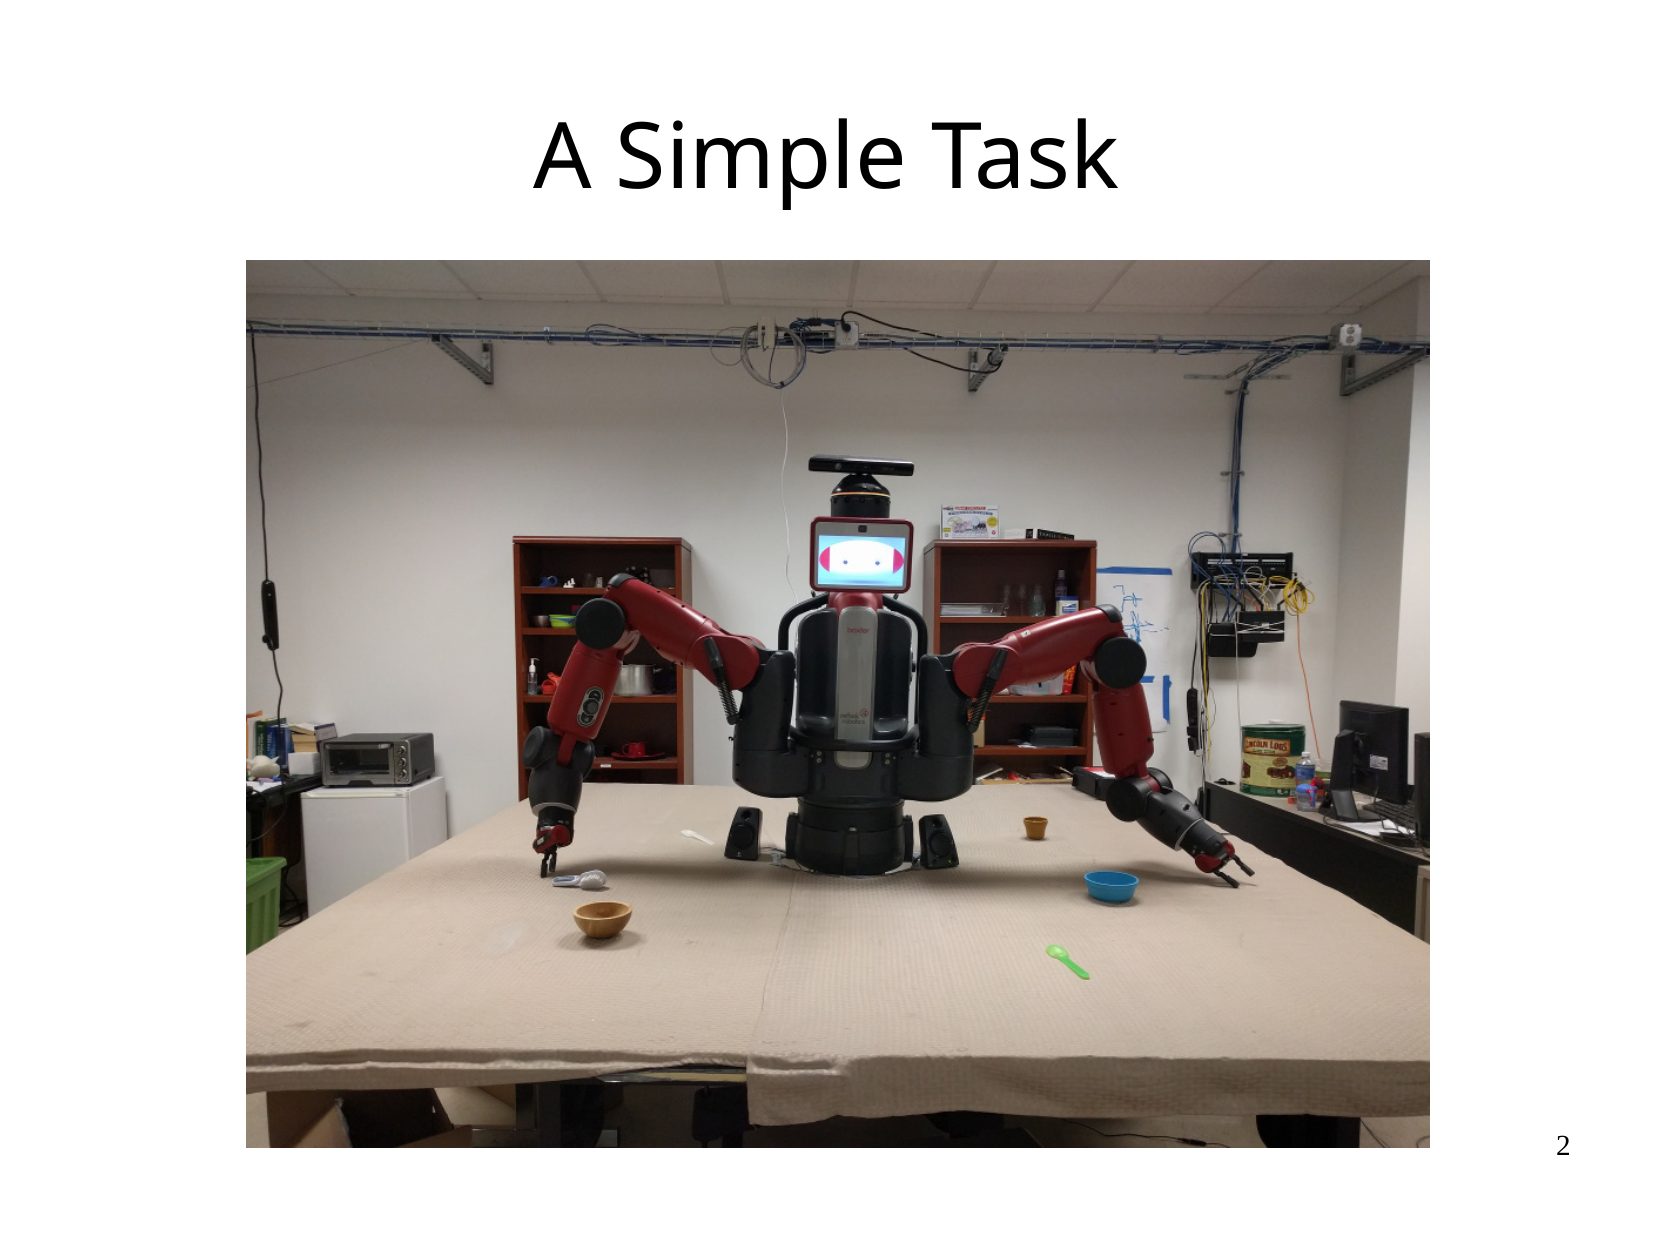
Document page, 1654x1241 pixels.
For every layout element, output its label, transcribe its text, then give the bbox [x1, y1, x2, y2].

picture [246, 260, 1430, 1148]
title A Simple Task [82, 49, 1571, 257]
